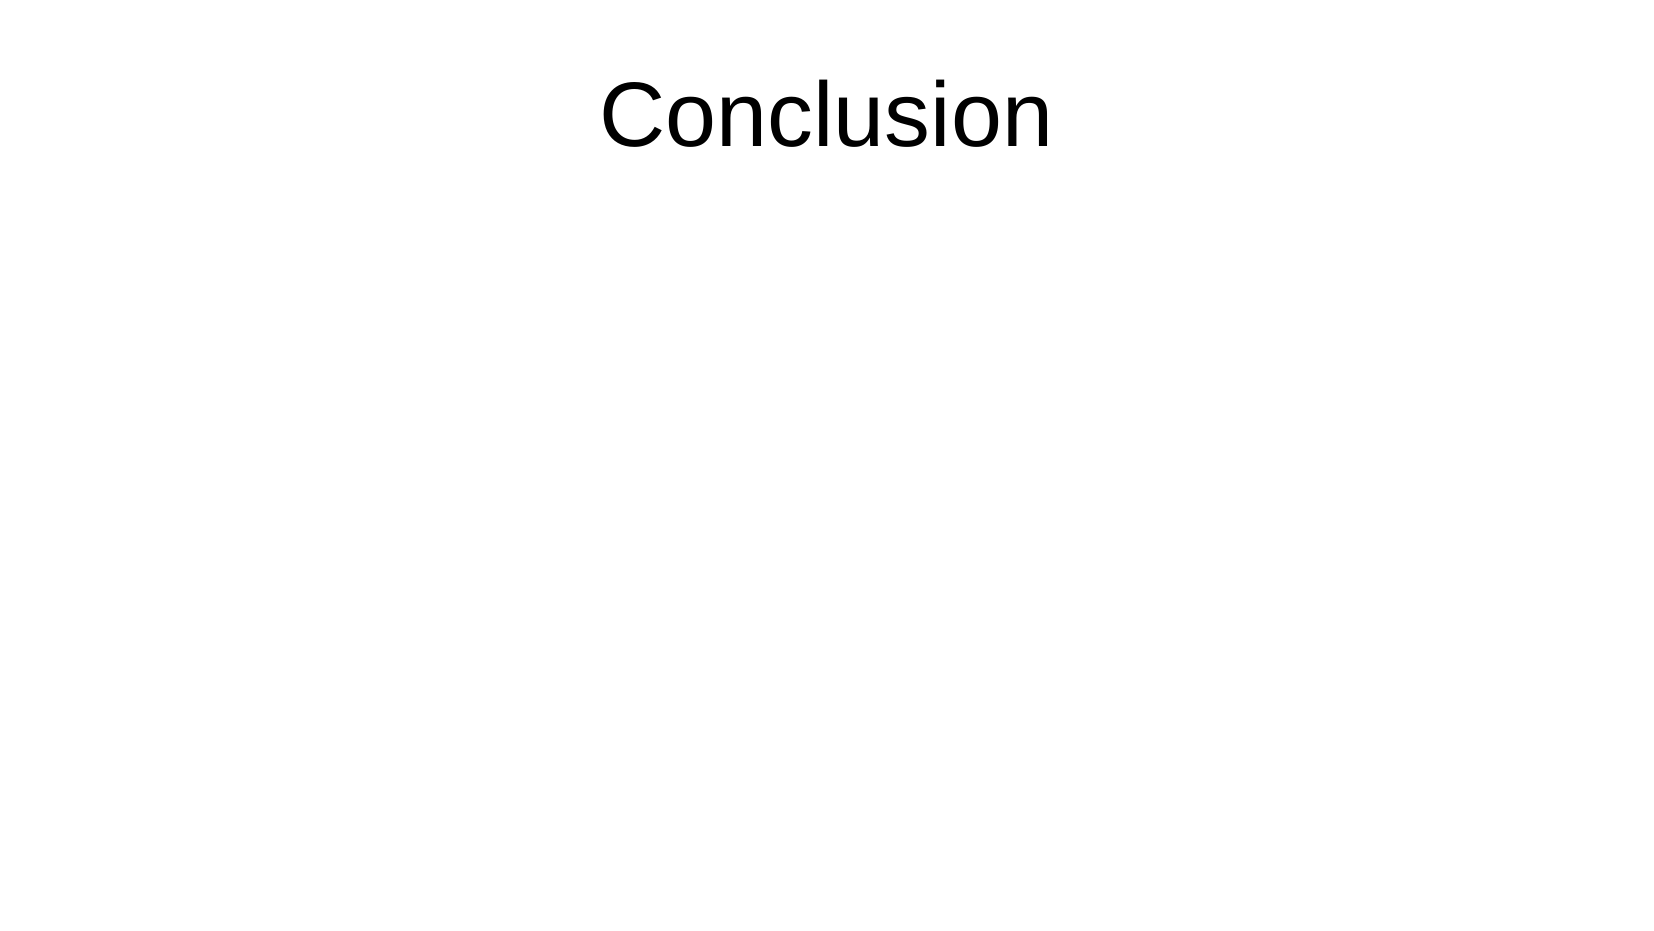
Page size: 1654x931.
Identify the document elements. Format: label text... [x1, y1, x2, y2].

title Conclusion [82, 37, 1571, 193]
